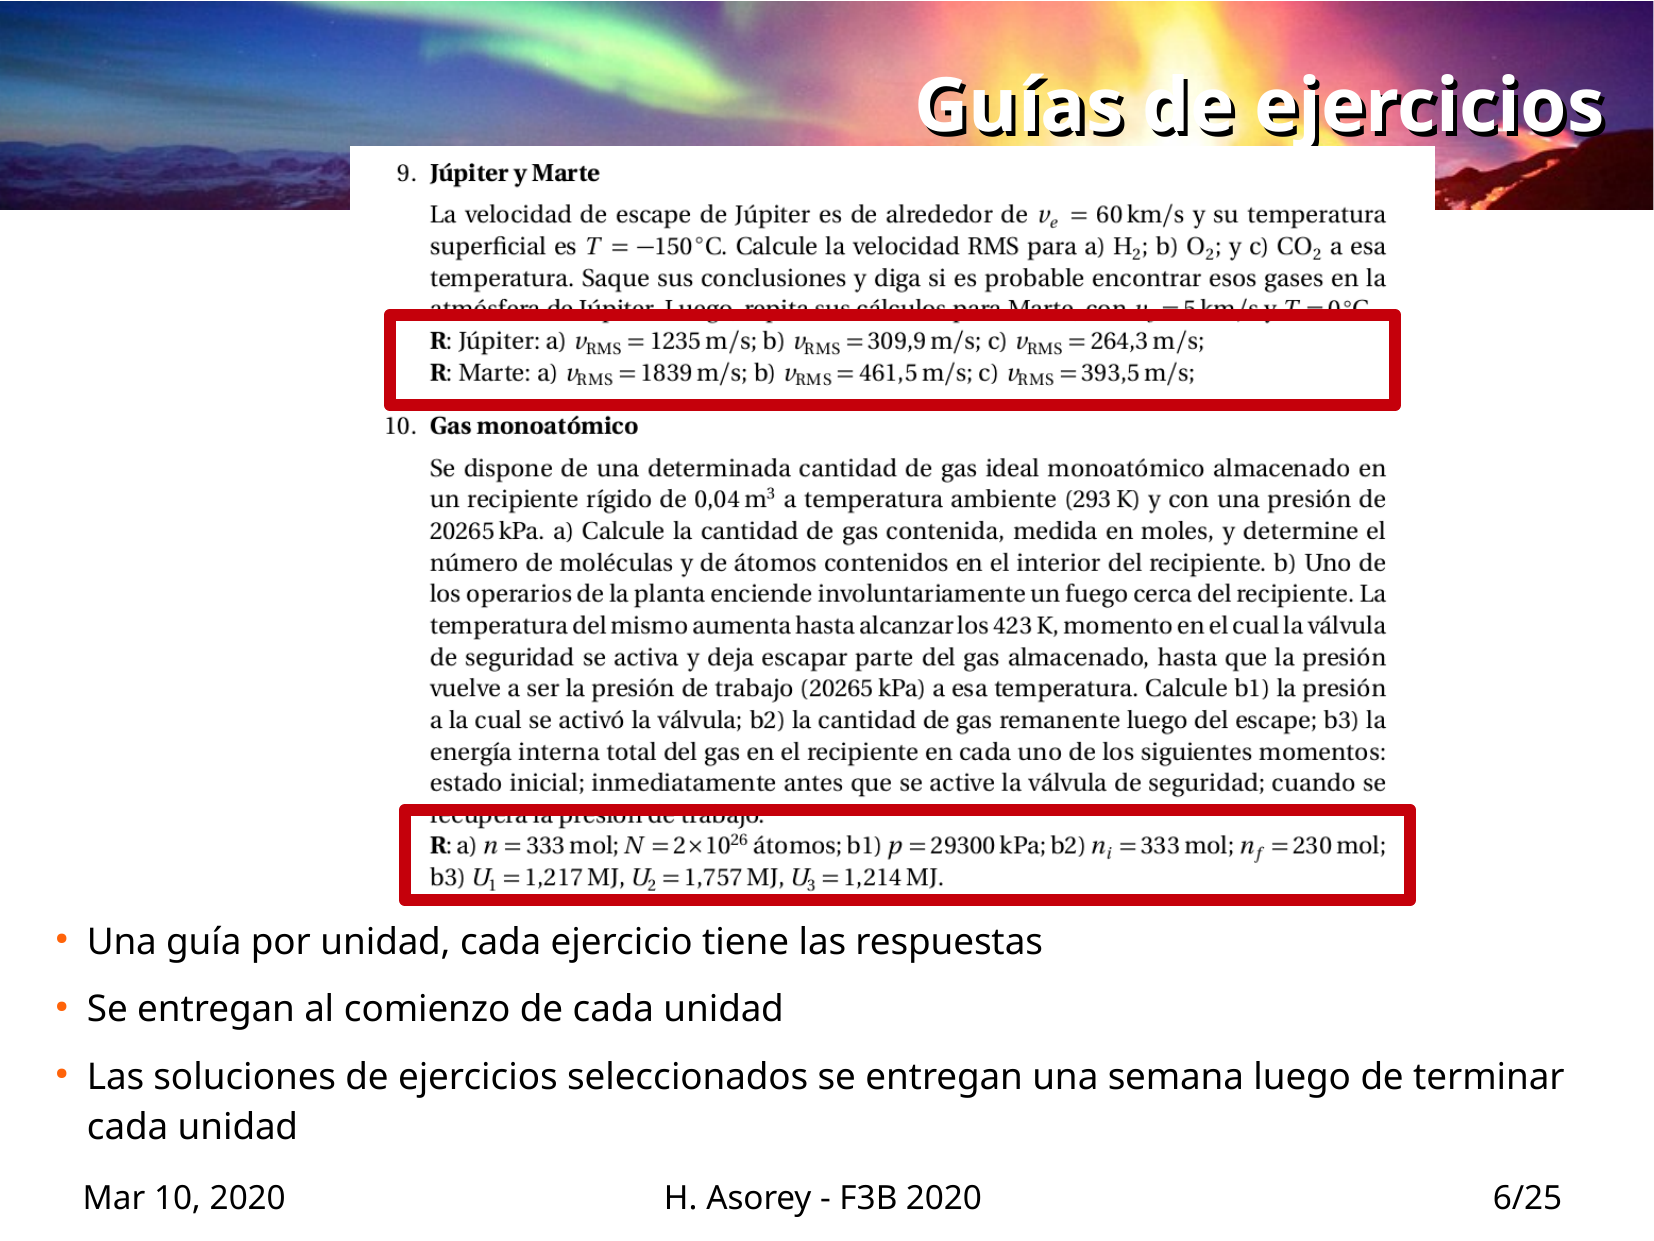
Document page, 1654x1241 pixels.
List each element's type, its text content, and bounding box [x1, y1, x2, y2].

title Guías de ejercicios [45, 15, 1606, 191]
picture [0, 1, 1654, 914]
list Una guía por unidad, cada ejercicio tiene las respuestas Se entregan al comienzo de cada unidad Las soluciones de ejercicios seleccionados se entregan una semana luego de terminar cada unidad [45, 915, 1606, 1155]
